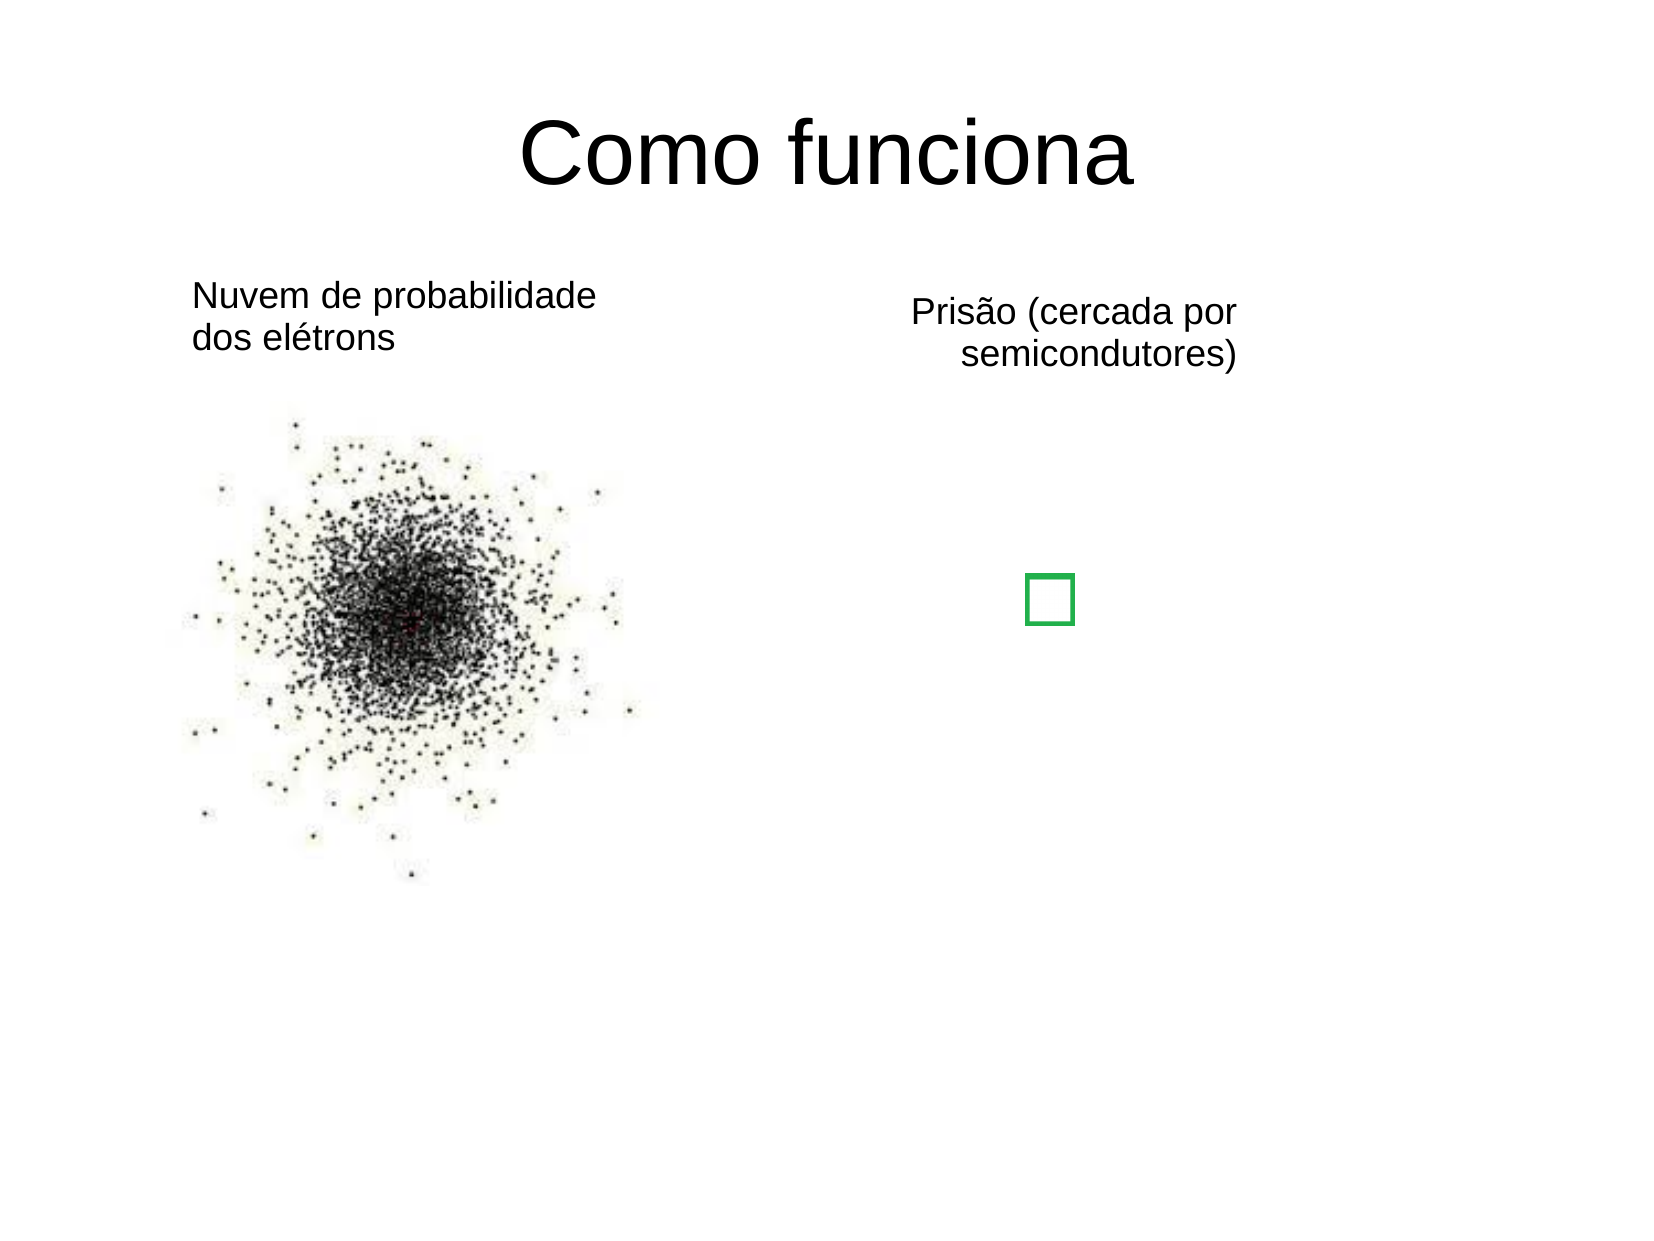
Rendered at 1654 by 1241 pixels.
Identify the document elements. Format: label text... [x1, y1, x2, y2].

text_box Prisão (cercada por semicondutores) [779, 283, 1252, 383]
picture [1025, 573, 1075, 626]
picture [165, 401, 765, 886]
text_box Nuvem de probabilidade dos elétrons [177, 267, 638, 367]
title Como funciona [82, 49, 1571, 257]
